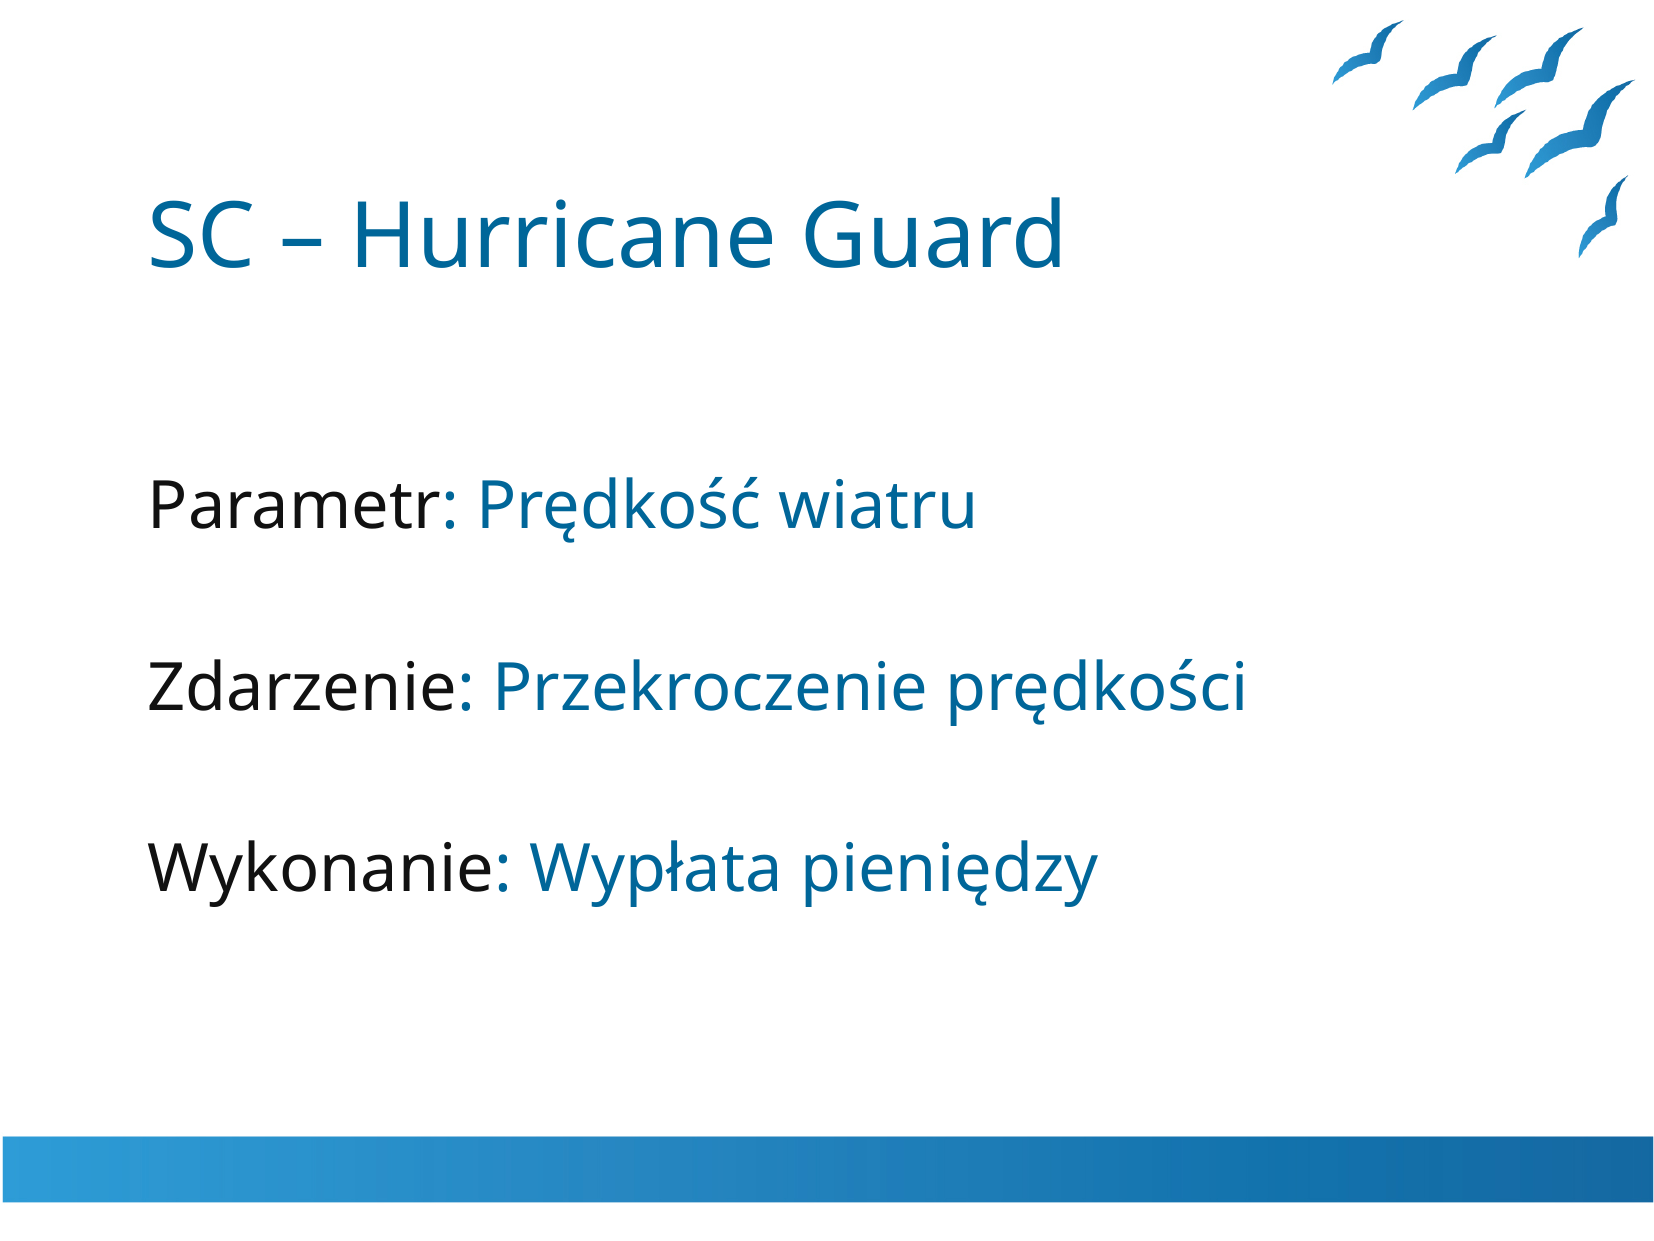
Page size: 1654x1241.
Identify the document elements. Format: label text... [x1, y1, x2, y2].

picture [0, 0, 1654, 1241]
subtitle Parametr: Prędkość wiatru Zdarzenie: Przekroczenie prędkości Wykonanie: Wypłata pieniędzy [147, 324, 1506, 1045]
title SC – Hurricane Guard [147, 177, 1506, 287]
